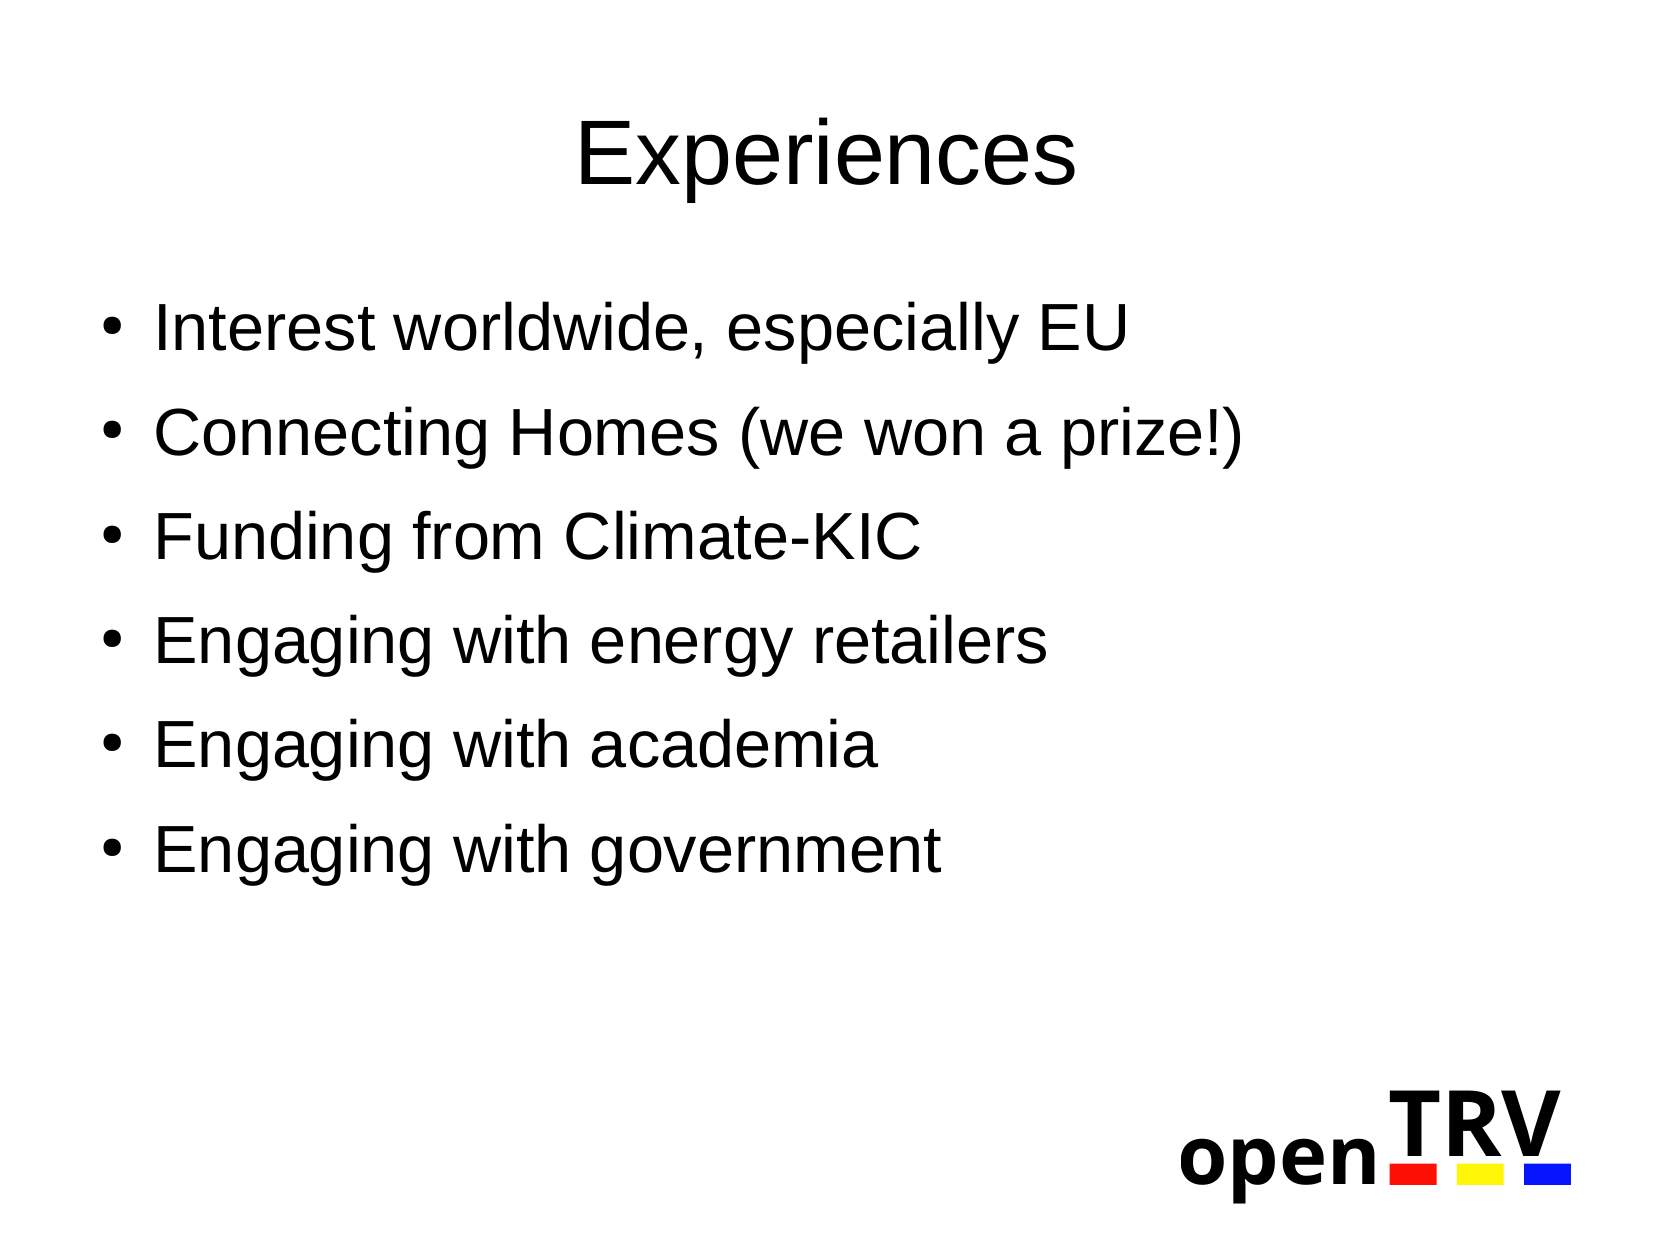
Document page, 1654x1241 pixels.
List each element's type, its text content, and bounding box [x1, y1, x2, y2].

list Interest worldwide, especially EU Connecting Homes (we won a prize!) Funding from Climate-KIC Engaging with energy retailers Engaging with academia Engaging with government [82, 290, 1571, 1010]
title Experiences [82, 49, 1571, 257]
